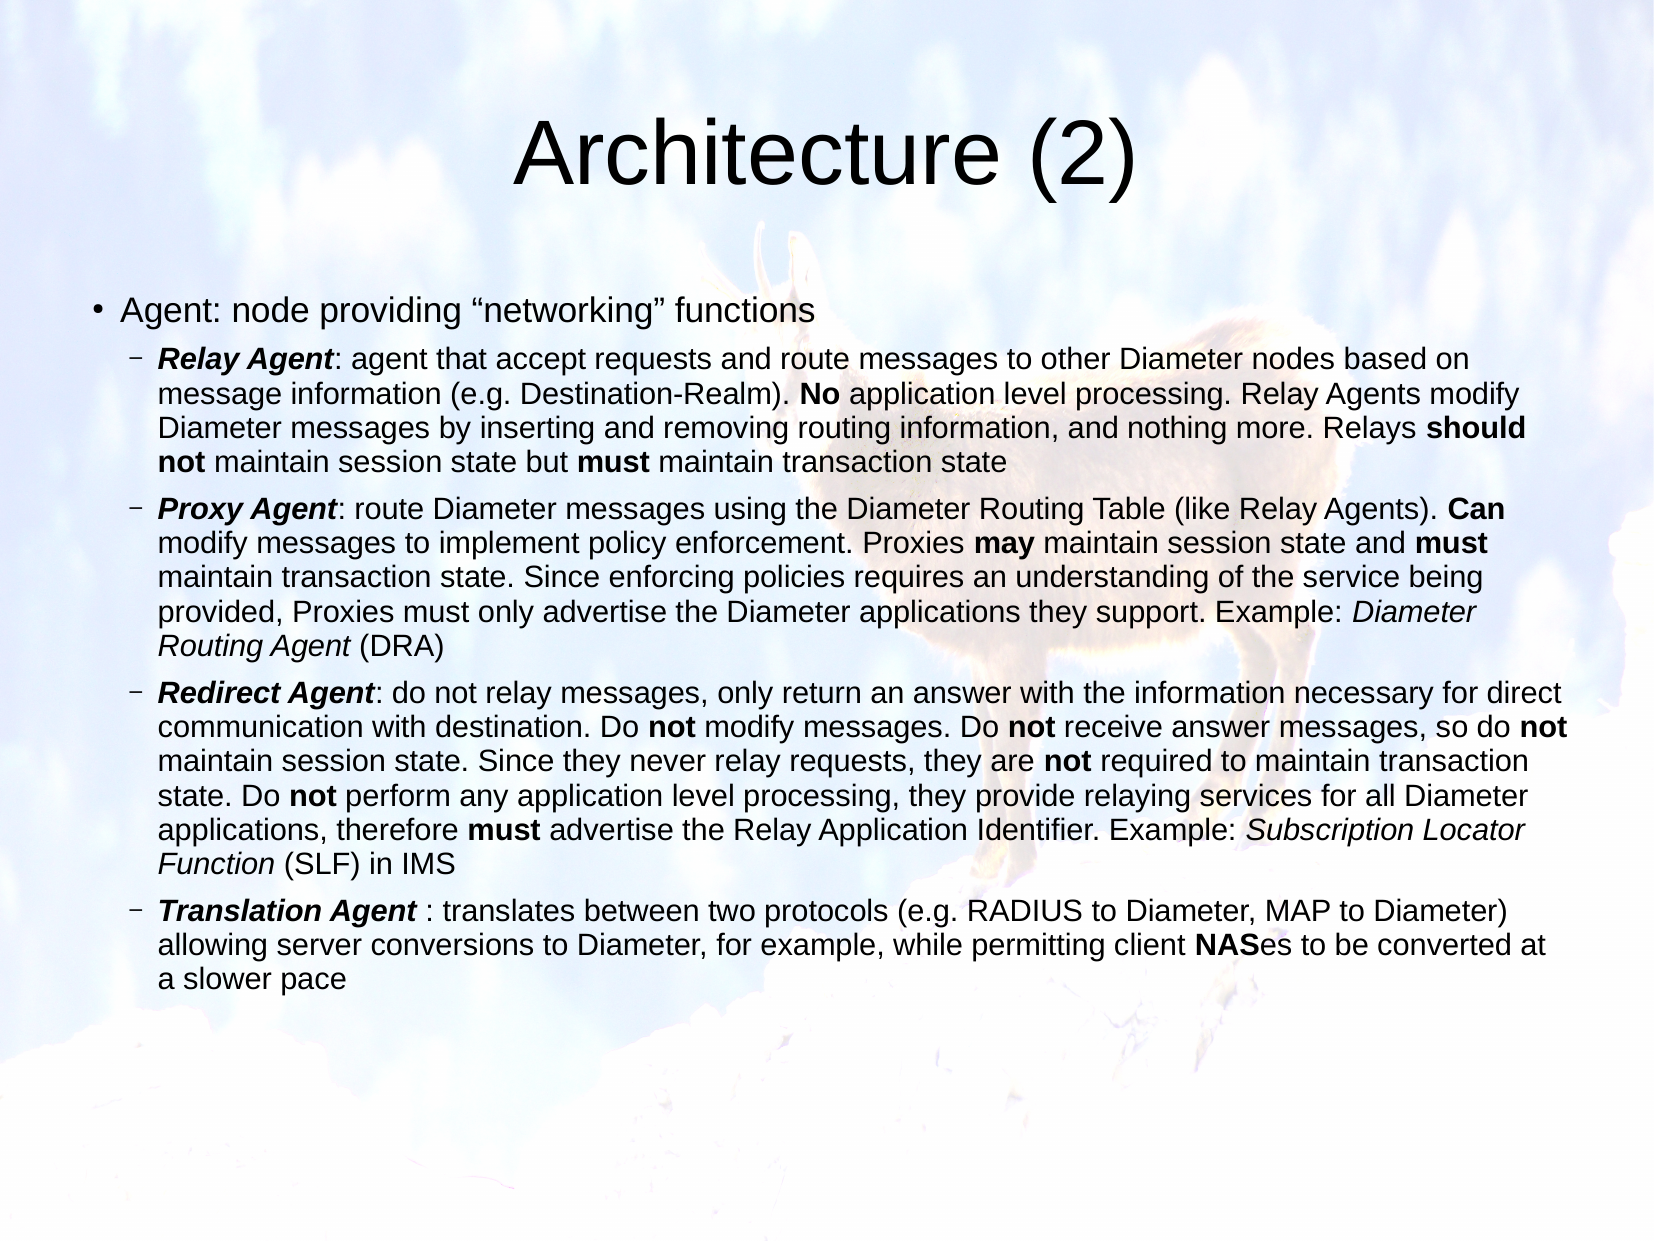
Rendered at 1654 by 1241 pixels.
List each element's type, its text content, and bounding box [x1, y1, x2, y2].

title Architecture (2) [82, 49, 1571, 257]
list Agent: node providing “networking” functions Relay Agent: agent that accept requests and route messages to other Diameter nodes based on message information (e.g. Destination-Realm). No application level processing. Relay Agents modify Diameter messages by inserting and removing routing information, and nothing more. Relays should not maintain session state but must maintain transaction state Proxy Agent: route Diameter messages using the Diameter Routing Table (like Relay Agents). Can modify messages to implement policy enforcement. Proxies may maintain session state and must maintain transaction state. Since enforcing policies requires an understanding of the service being provided, Proxies must only advertise the Diameter applications they support. Example: Diameter Routing Agent (DRA) Redirect Agent: do not relay messages, only return an answer with the information necessary for direct communication with destination. Do not modify messages. Do not receive answer messages, so do not maintain session state. Since they never relay requests, they are not required to maintain transaction state. Do not perform any application level processing, they provide relaying services for all Diameter applications, therefore must advertise the Relay Application Identifier. Example: Subscription Locator Function (SLF) in IMS Translation Agent : translates between two protocols (e.g. RADIUS to Diameter, MAP to Diameter) allowing server conversions to Diameter, for example, while permitting client NASes to be converted at a slower pace [82, 290, 1571, 1010]
picture [0, 0, 1654, 1241]
